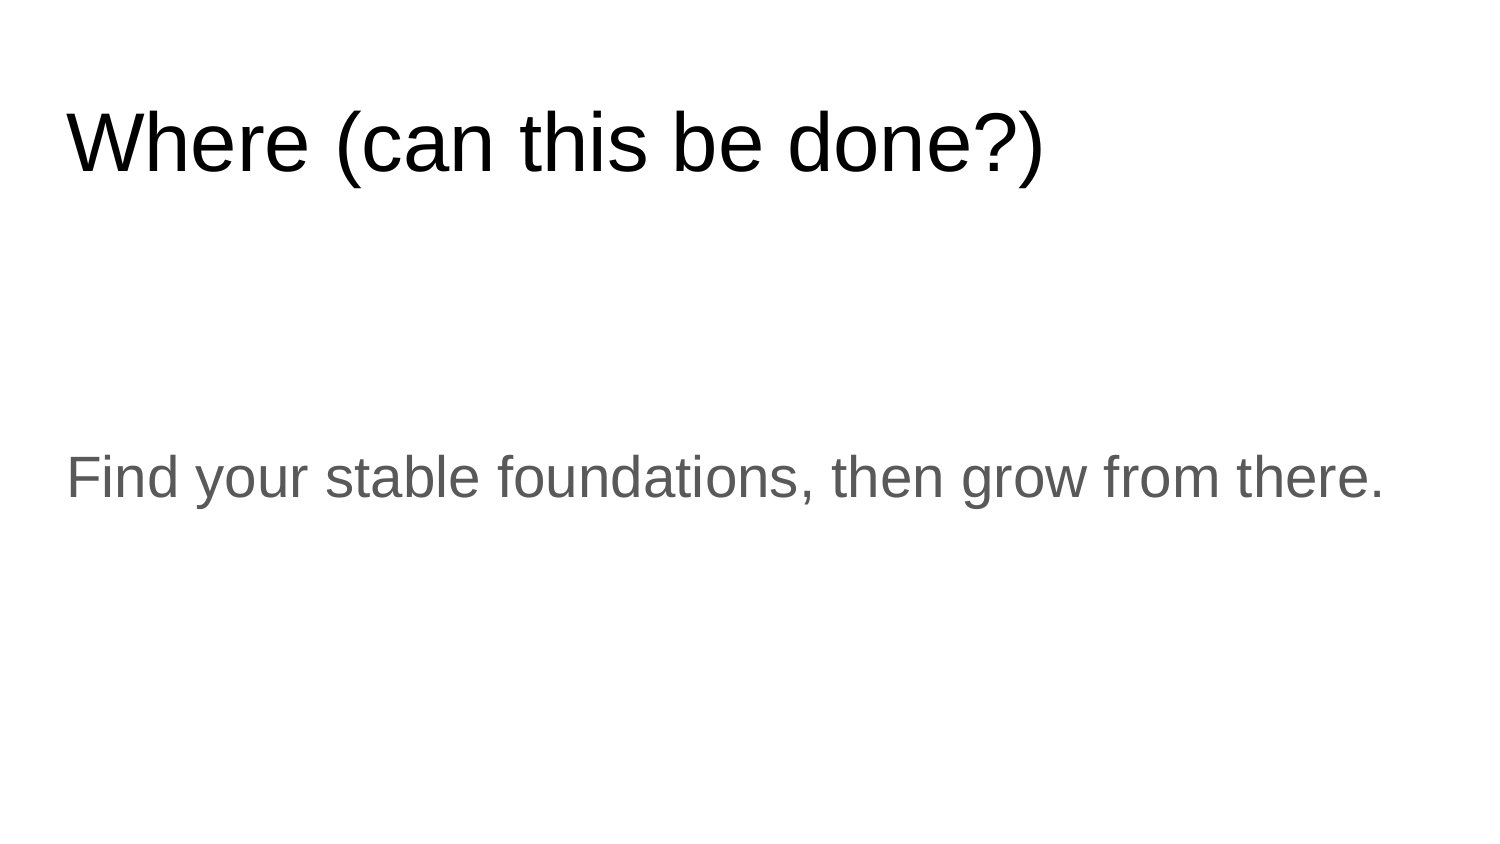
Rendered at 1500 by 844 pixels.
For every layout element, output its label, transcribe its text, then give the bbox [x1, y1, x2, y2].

list Find your stable foundations, then grow from there. [51, 189, 1449, 750]
title Where (can this be done?) [51, 72, 1449, 167]
